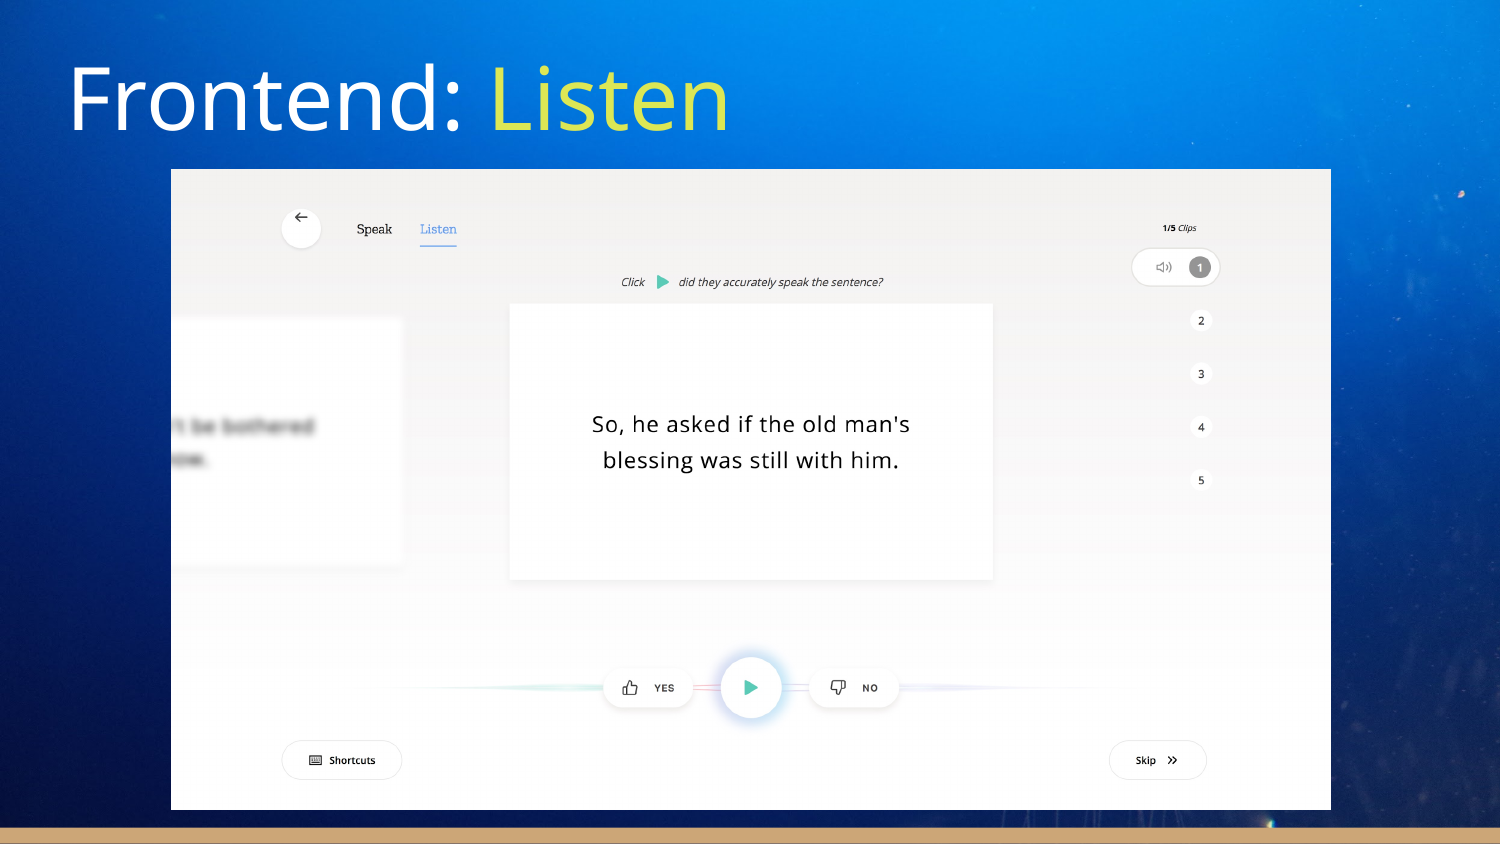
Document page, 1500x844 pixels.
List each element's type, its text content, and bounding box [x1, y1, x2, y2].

picture [0, 0, 1500, 827]
title Frontend: Listen [51, 38, 1449, 154]
